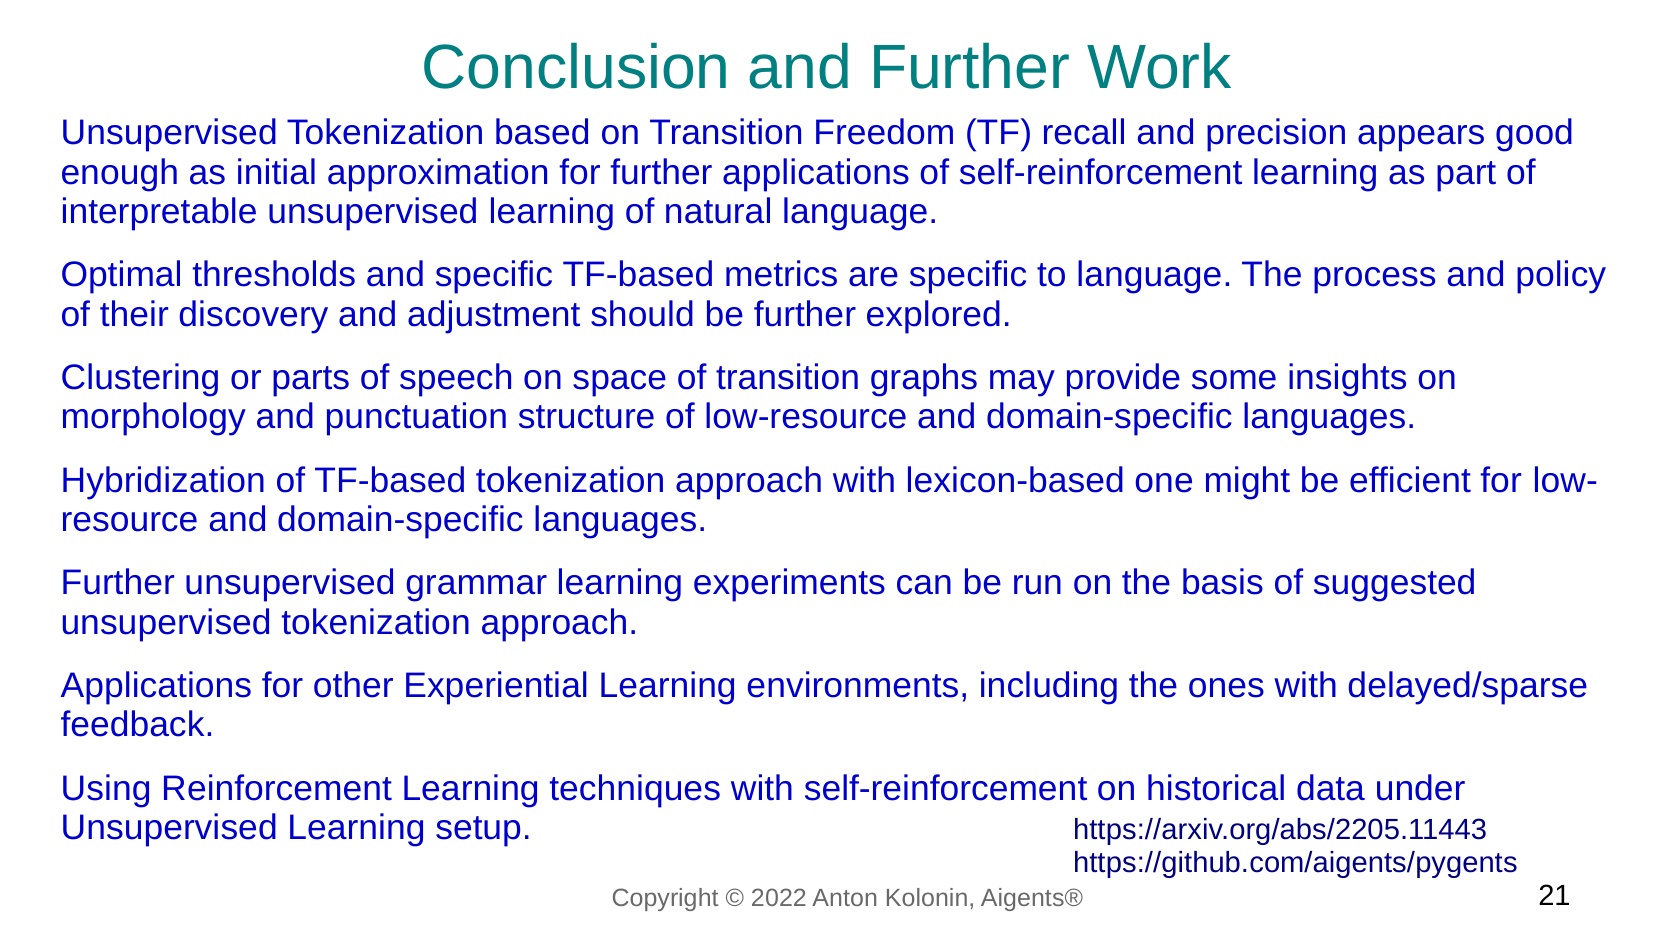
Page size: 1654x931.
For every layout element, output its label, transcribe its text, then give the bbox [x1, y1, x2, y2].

text_box https://github.com/aigents/pygents [1058, 839, 1654, 896]
text_box https://arxiv.org/abs/2205.11443 [1058, 805, 1503, 854]
text_box Conclusion and Further Work [0, 0, 1630, 135]
text_box Unsupervised Tokenization based on Transition Freedom (TF) recall and precision appears good enough as initial approximation for further applications of self-reinforcement learning as part of interpretable unsupervised learning of natural language. Optimal thresholds and specific TF-based metrics are specific to language. The process and policy of their discovery and adjustment should be further explored. Clustering or parts of speech on space of transition graphs may provide some insights on morphology and punctuation structure of low-resource and domain-specific languages. Hybridization of TF-based tokenization approach with lexicon-based one might be efficient for low-resource and domain-specific languages. Further unsupervised grammar learning experiments can be run on the basis of suggested unsupervised tokenization approach. Applications for other Experiential Learning environments, including the ones with delayed/sparse feedback. Using Reinforcement Learning techniques with self-reinforcement on historical data under Unsupervised Learning setup. [40, 100, 1614, 857]
